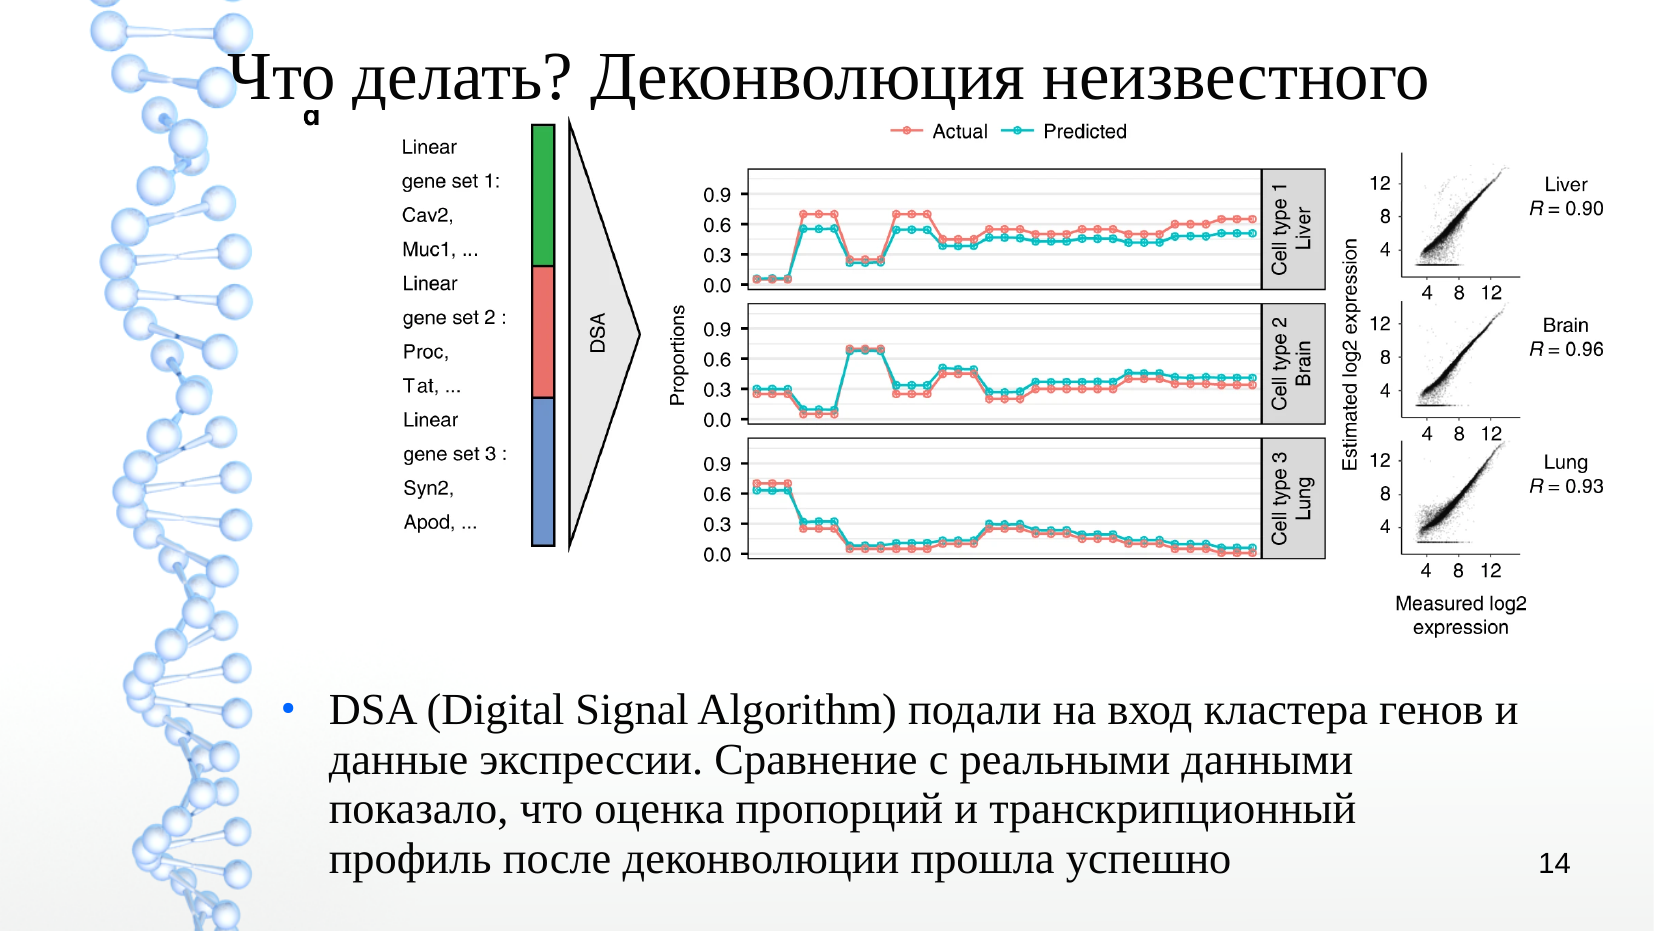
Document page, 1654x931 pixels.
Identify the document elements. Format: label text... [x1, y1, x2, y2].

picture [0, 0, 1654, 931]
list DSA (Digital Signal Algorithm) подали на вход кластера генов и данные экспрессии. Сравнение с реальными данными показало, что оценка пропорций и транскрипционный профиль после деконволюции прошла успешно [265, 685, 1524, 886]
title Что делать? Деконволюция неизвестного [165, 0, 1495, 154]
